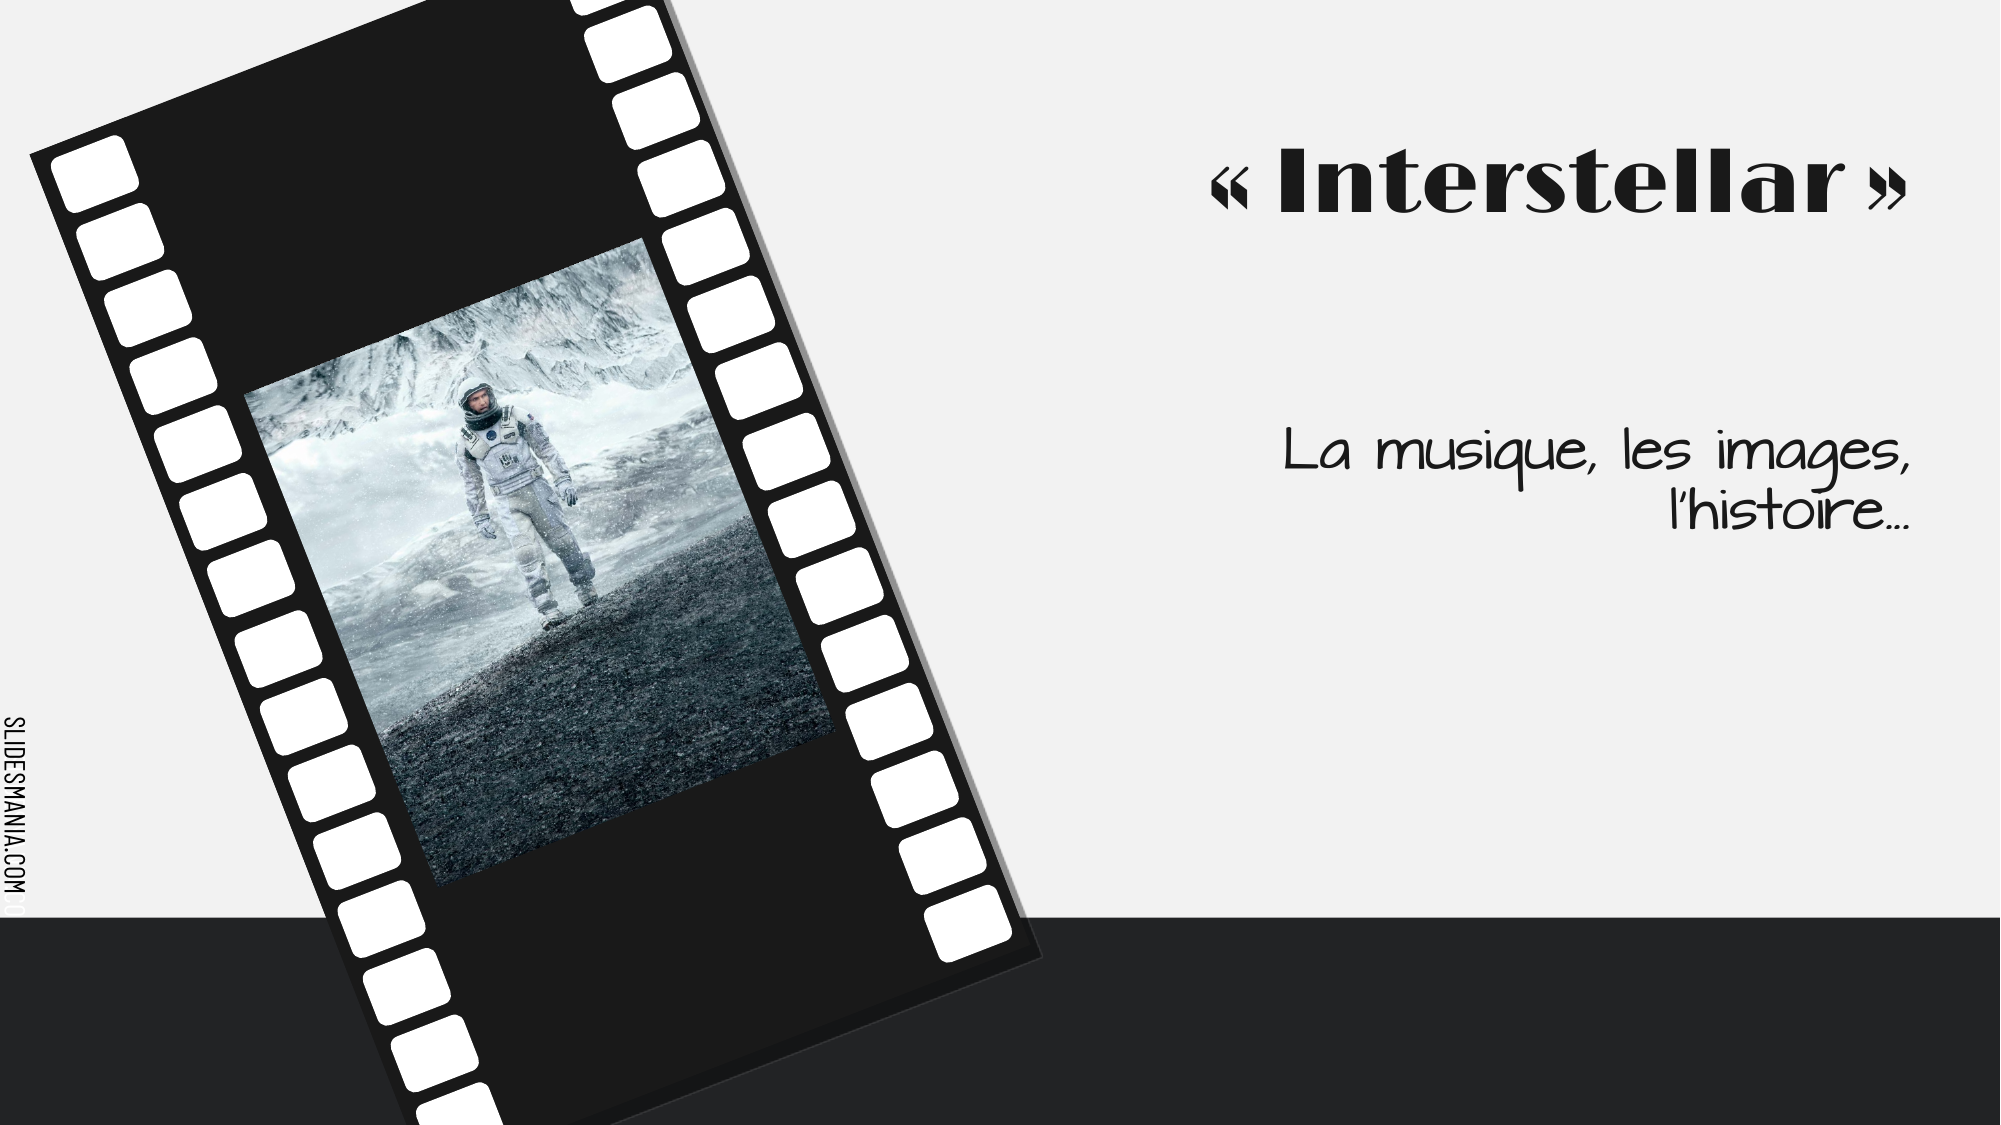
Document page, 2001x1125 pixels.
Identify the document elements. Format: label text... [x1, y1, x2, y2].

text_box La musique, les images, l’histoire... [1085, 411, 1927, 791]
text_box « Interstellar » [901, 113, 1927, 240]
picture [243, 237, 837, 888]
